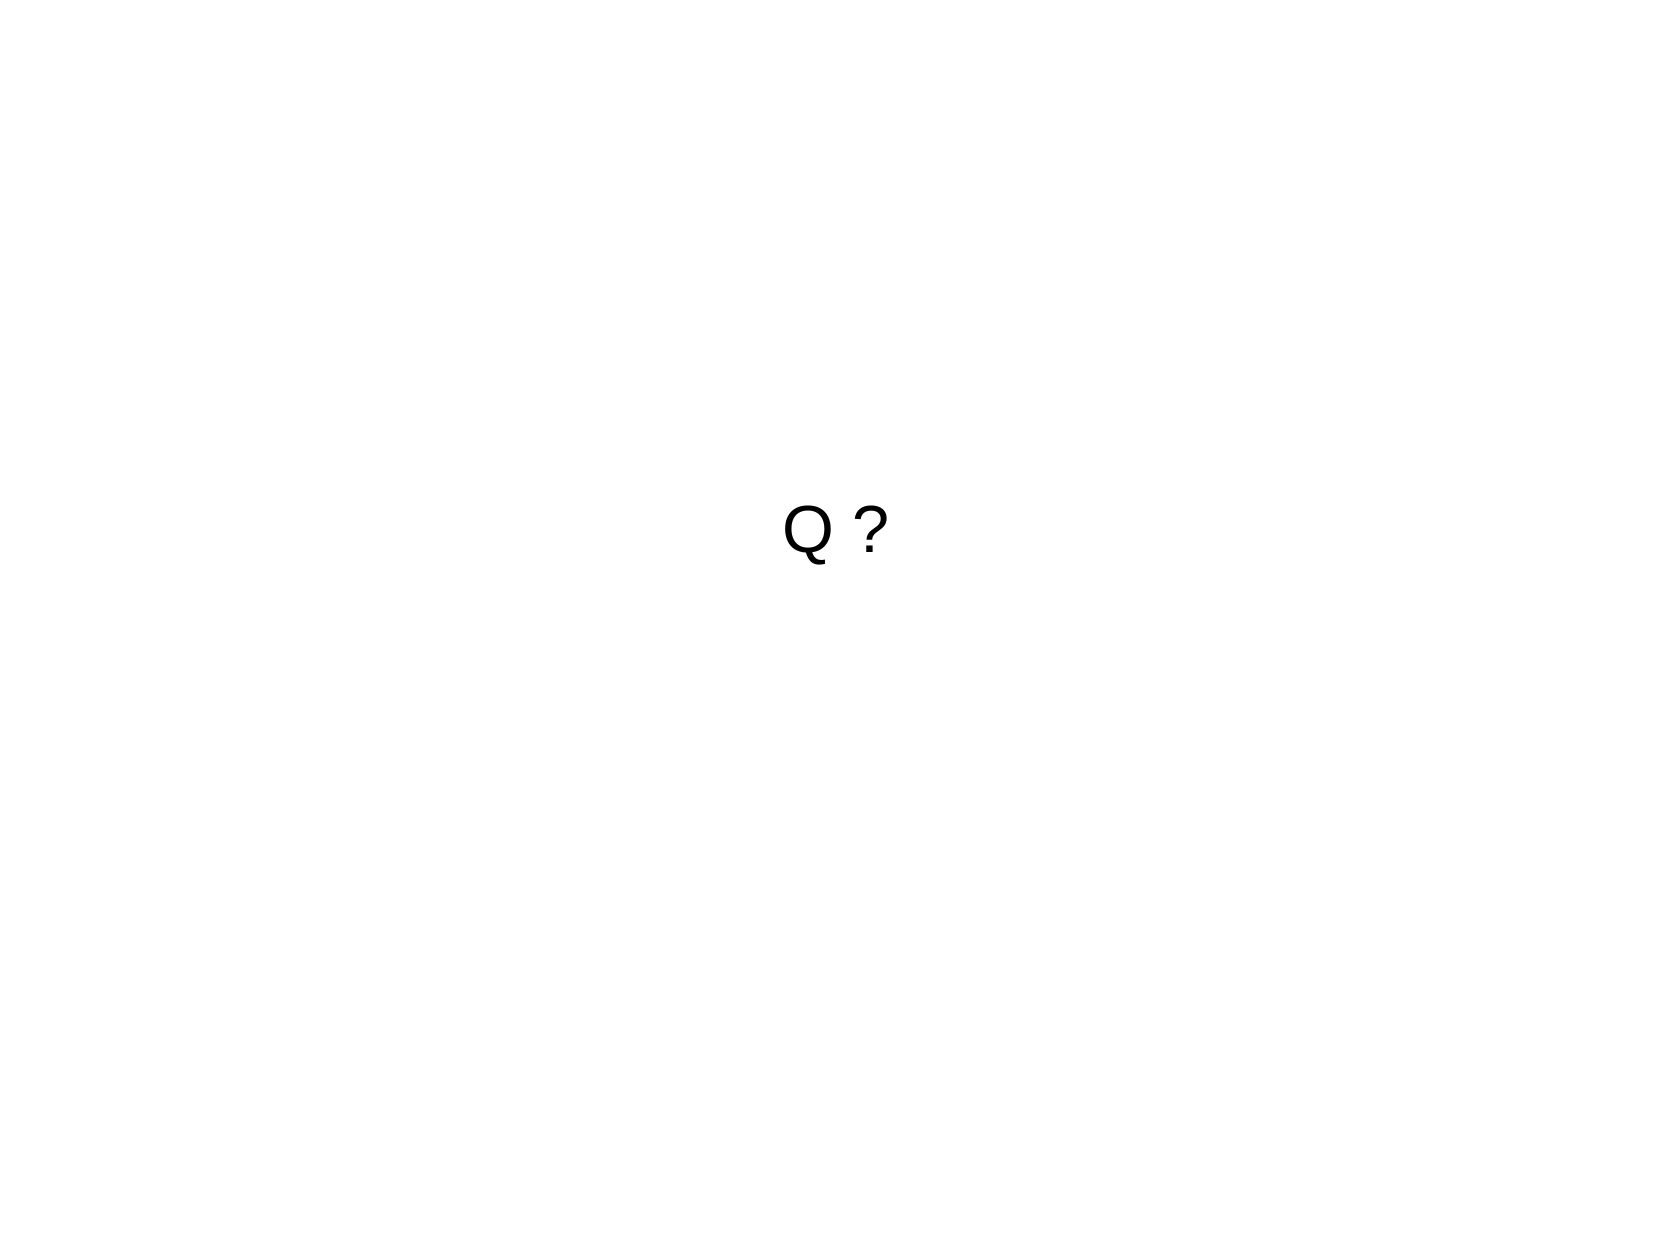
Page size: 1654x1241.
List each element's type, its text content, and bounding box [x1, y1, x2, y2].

subtitle Q ? [82, 49, 1571, 1010]
